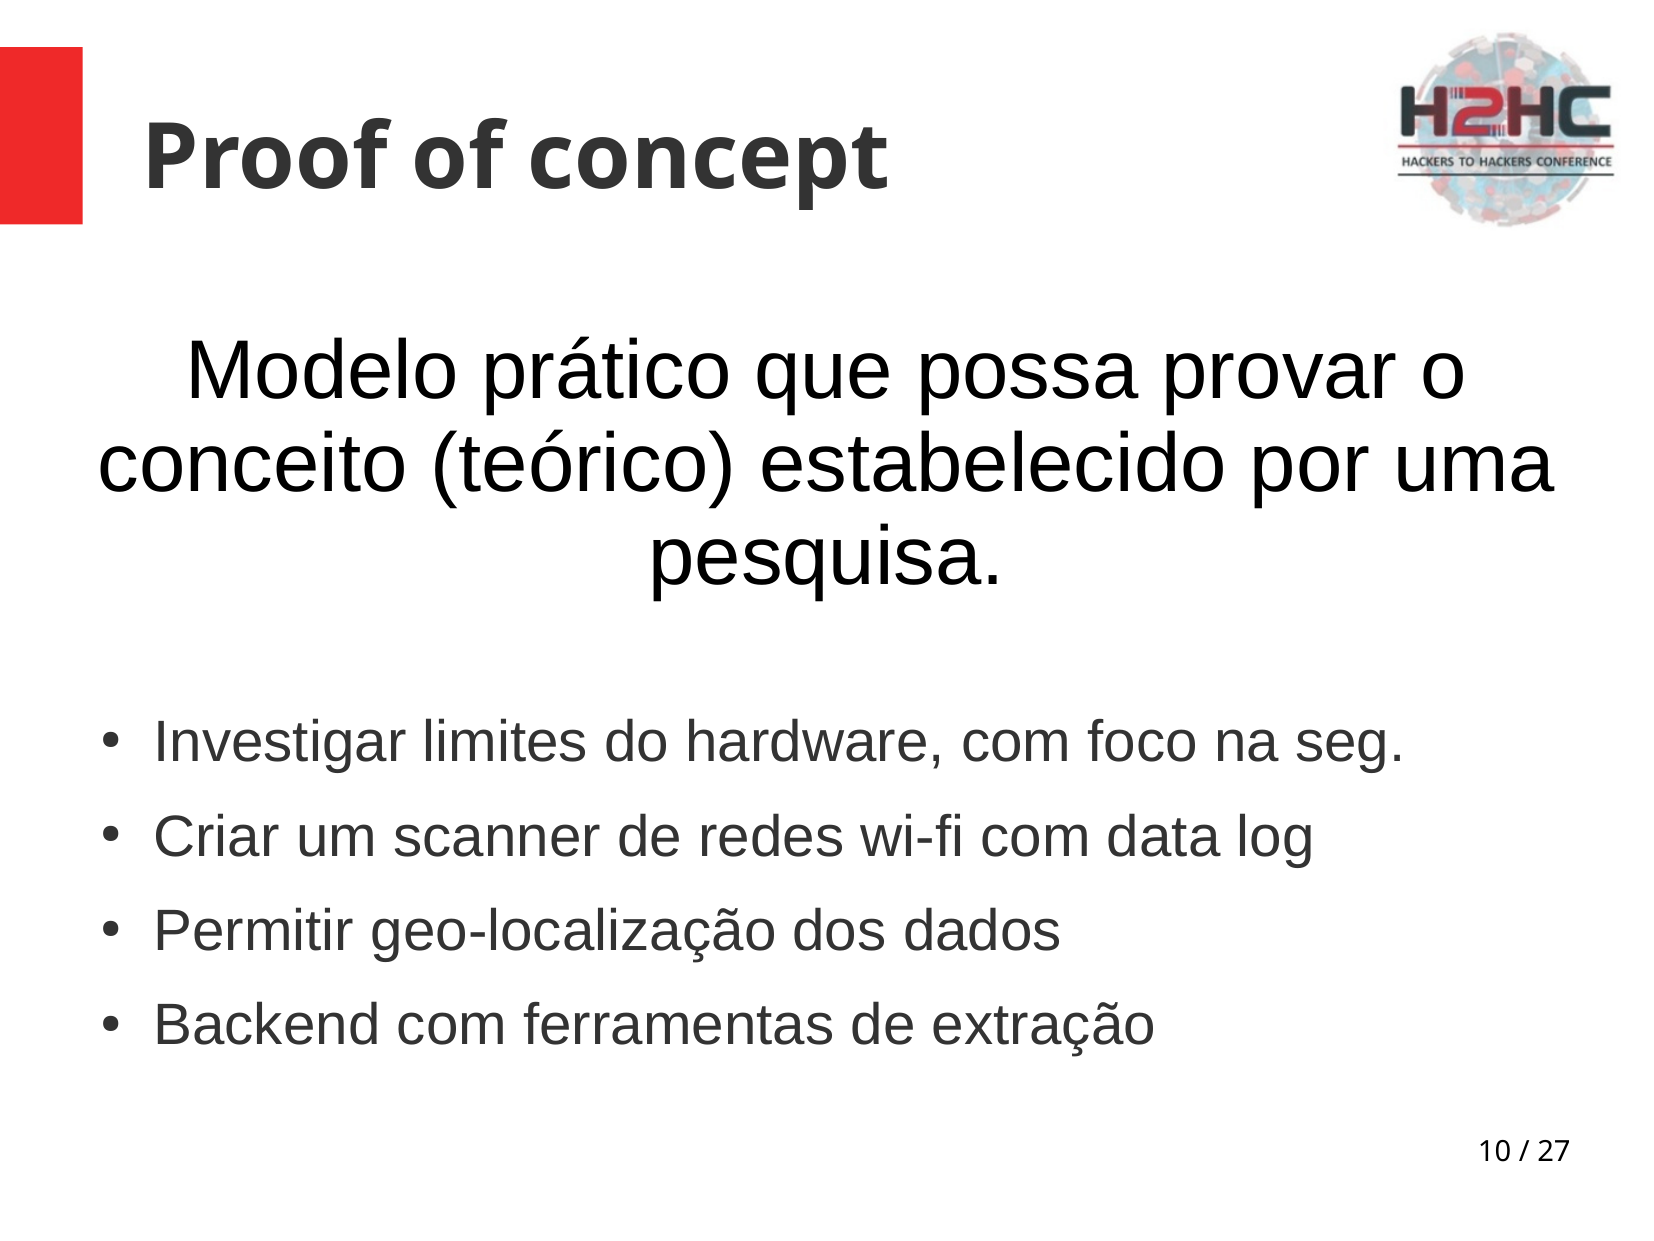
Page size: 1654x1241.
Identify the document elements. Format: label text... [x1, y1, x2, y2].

title Proof of concept [118, 49, 1571, 257]
picture [1299, 11, 1654, 248]
list Investigar limites do hardware, com foco na seg. Criar um scanner de redes wi-fi com data log Permitir geo-localização dos dados Backend com ferramentas de extração [82, 708, 1501, 1040]
text_box Modelo prático que possa provar o conceito (teórico) estabelecido por uma pesquisa. [70, 316, 1583, 650]
